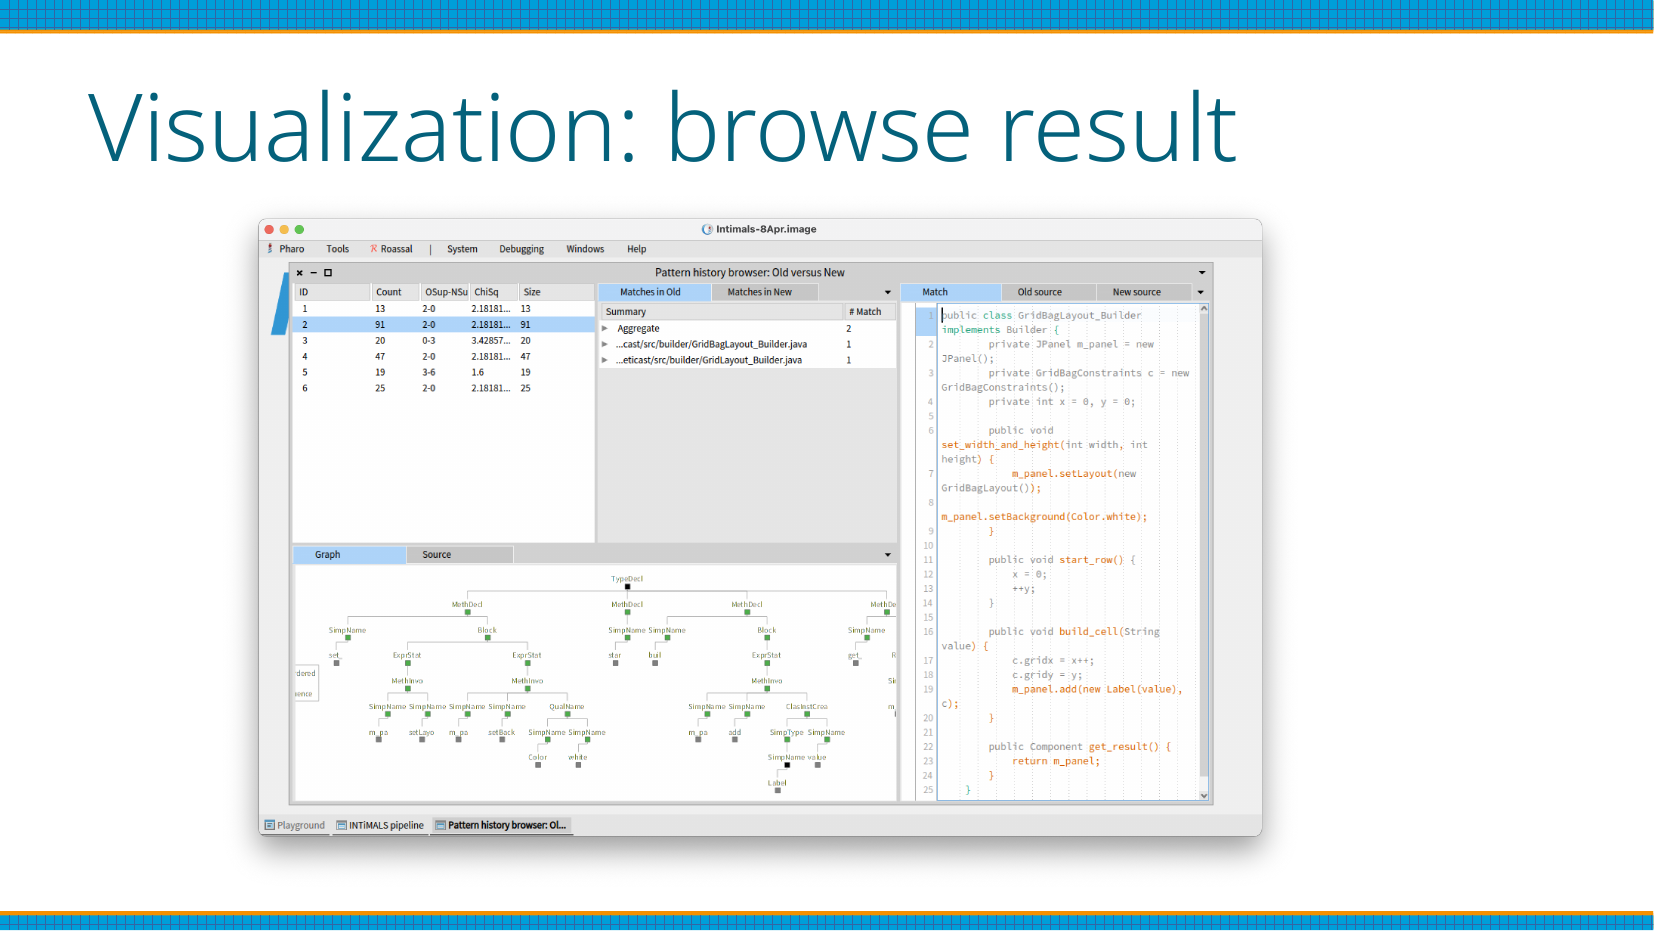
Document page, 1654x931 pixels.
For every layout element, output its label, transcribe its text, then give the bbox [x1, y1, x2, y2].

picture [216, 190, 1304, 892]
title Visualization: browse result [88, 44, 1565, 207]
